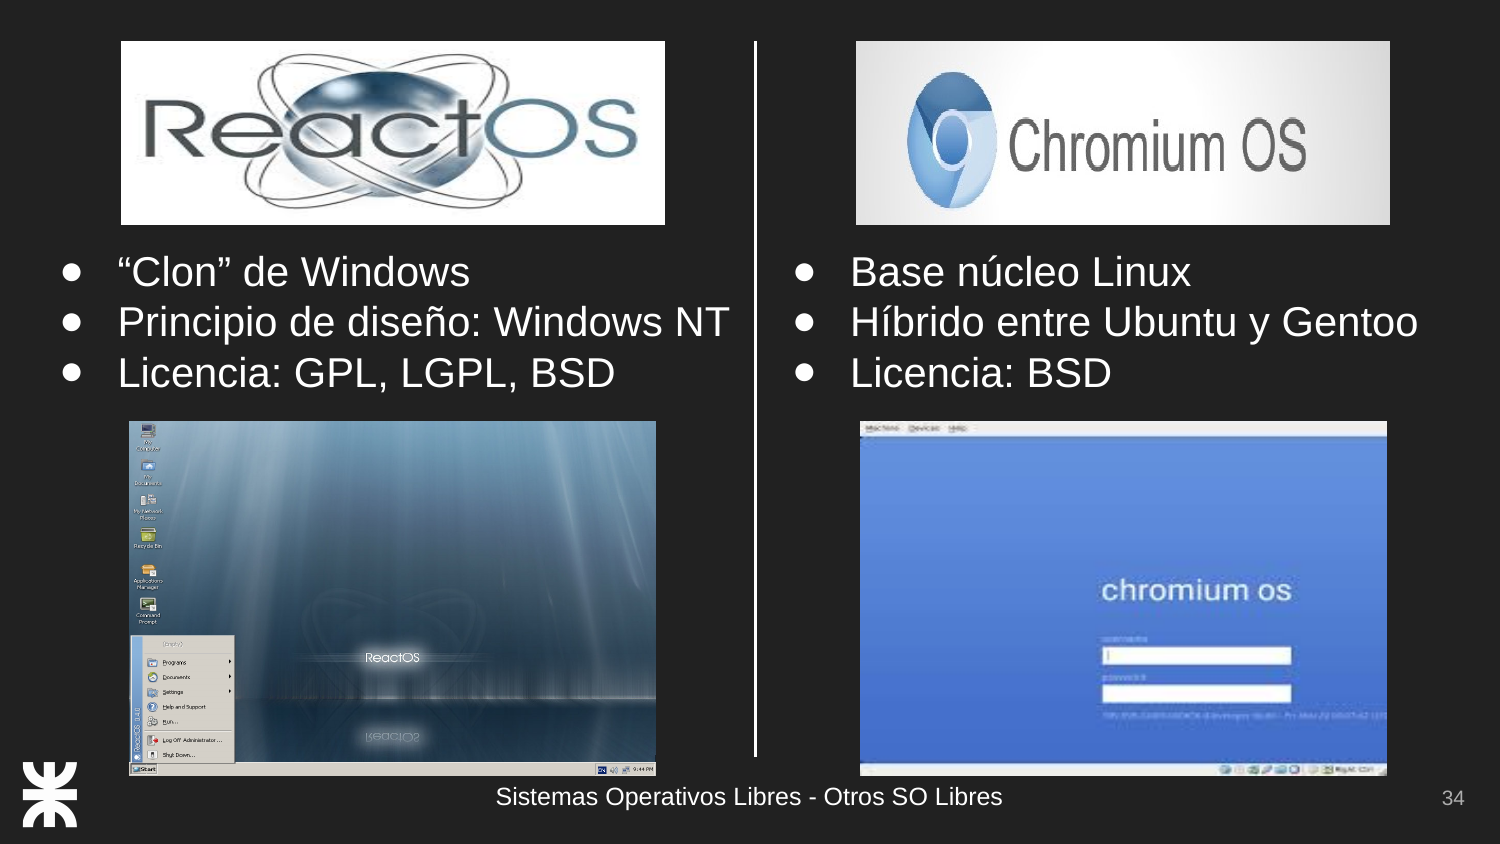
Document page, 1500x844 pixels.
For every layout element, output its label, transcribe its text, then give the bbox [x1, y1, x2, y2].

slide_number <number> [1389, 764, 1480, 830]
picture [856, 41, 1390, 225]
picture [22, 762, 77, 829]
text_box “Clon” de Windows Principio de diseño: Windows NT Licencia: GPL, LGPL, BSD [27, 230, 754, 376]
picture [129, 421, 656, 776]
title Sistemas Operativos Libres - Otros SO Libres [254, 748, 1246, 843]
text_box Base núcleo Linux Híbrido entre Ubuntu y Gentoo Licencia: BSD [760, 230, 1486, 376]
picture [860, 421, 1387, 776]
picture [121, 41, 665, 225]
